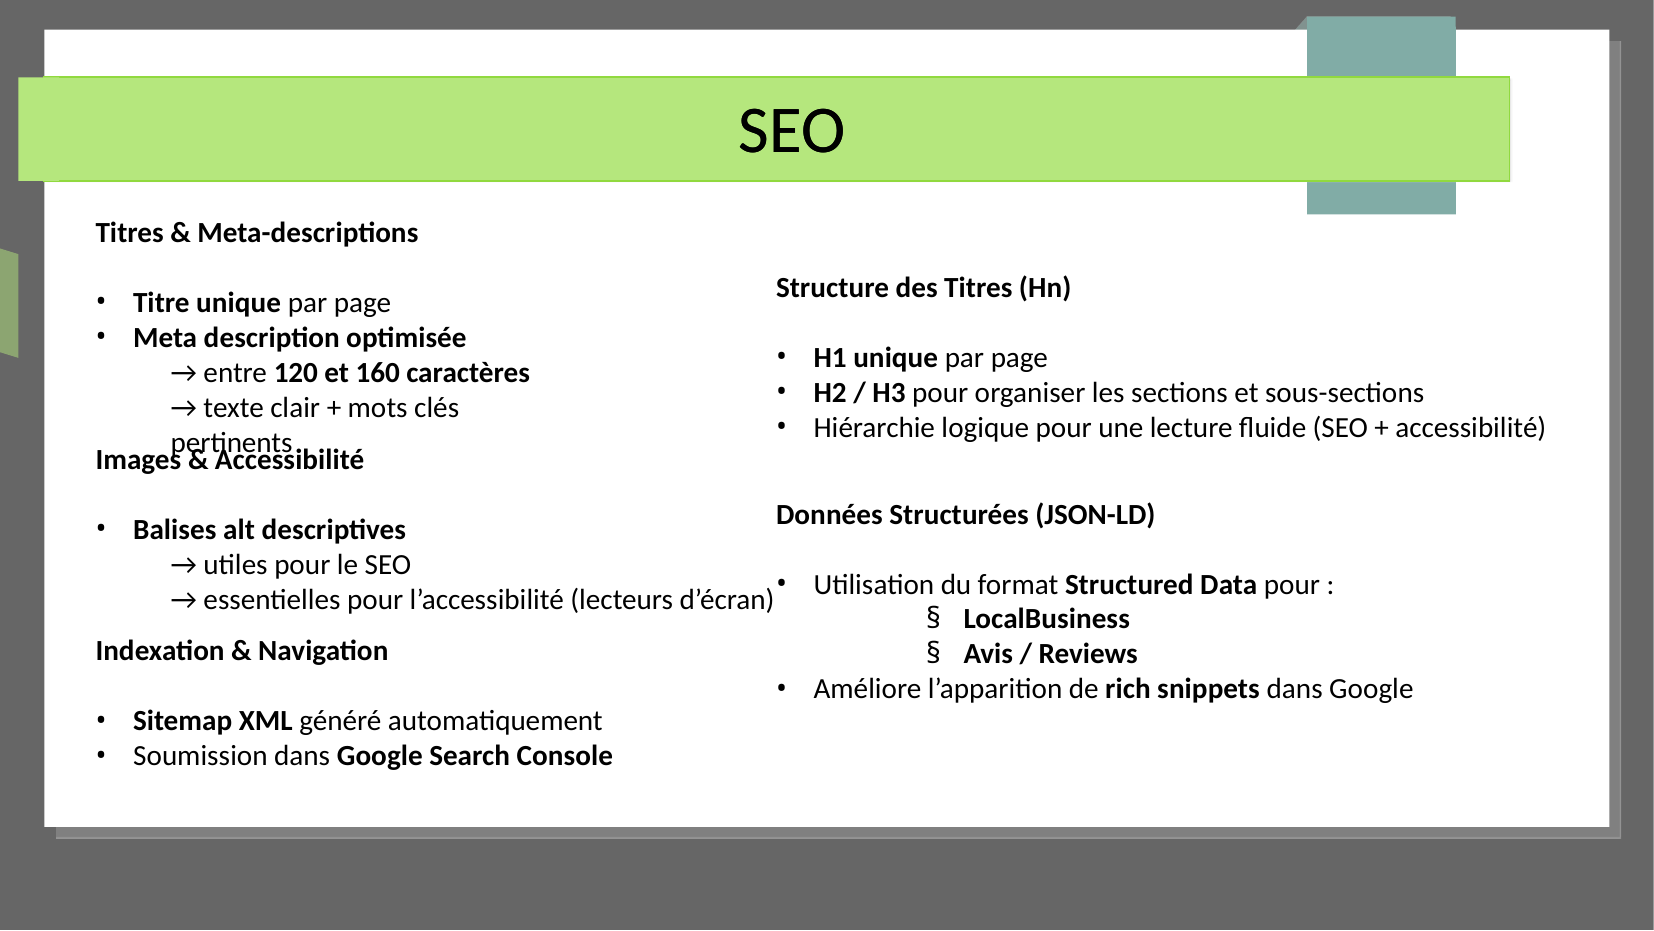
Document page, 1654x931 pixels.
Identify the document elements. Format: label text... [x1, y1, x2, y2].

text_box Images & Accessibilité Balises alt descriptives → utiles pour le SEO → essentielles pour l’accessibilité (lecteurs d’écran) [80, 432, 908, 624]
text_box Titres & Meta-descriptions Titre unique par page Meta description optimisée → entre 120 et 160 caractères → texte clair + mots clés pertinents [80, 205, 594, 433]
text_box Structure des Titres (Hn) H1 unique par page H2 / H3 pour organiser les sections et sous-sections Hiérarchie logique pour une lecture fluide (SEO + accessibilité) [761, 260, 1588, 487]
title SEO [83, 73, 1501, 178]
text_box Indexation & Navigation Sitemap XML généré automatiquement Soumission dans Google Search Console [80, 624, 908, 781]
text_box Données Structurées (JSON-LD) Utilisation du format Structured Data pour : LocalBusiness Avis / Reviews Améliore l’apparition de rich snippets dans Google [761, 487, 1588, 751]
